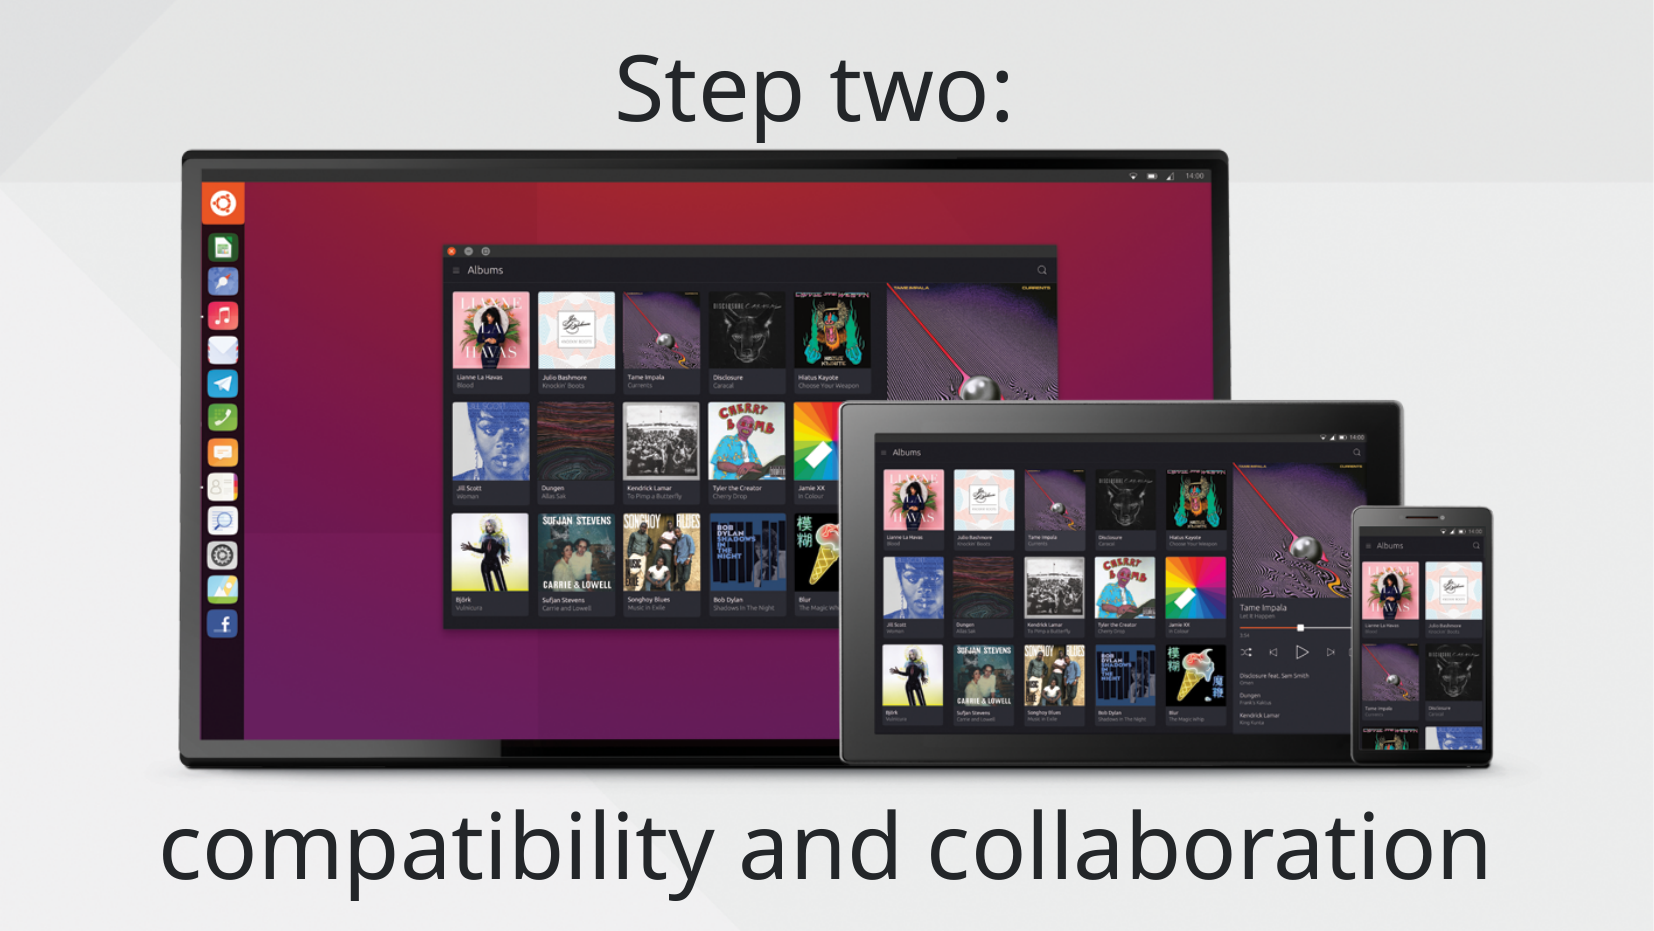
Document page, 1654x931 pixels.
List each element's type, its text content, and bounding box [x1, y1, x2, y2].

title Step two: [70, 0, 1559, 172]
picture [0, 0, 1654, 931]
title compatibility and collaboration [82, 758, 1571, 931]
